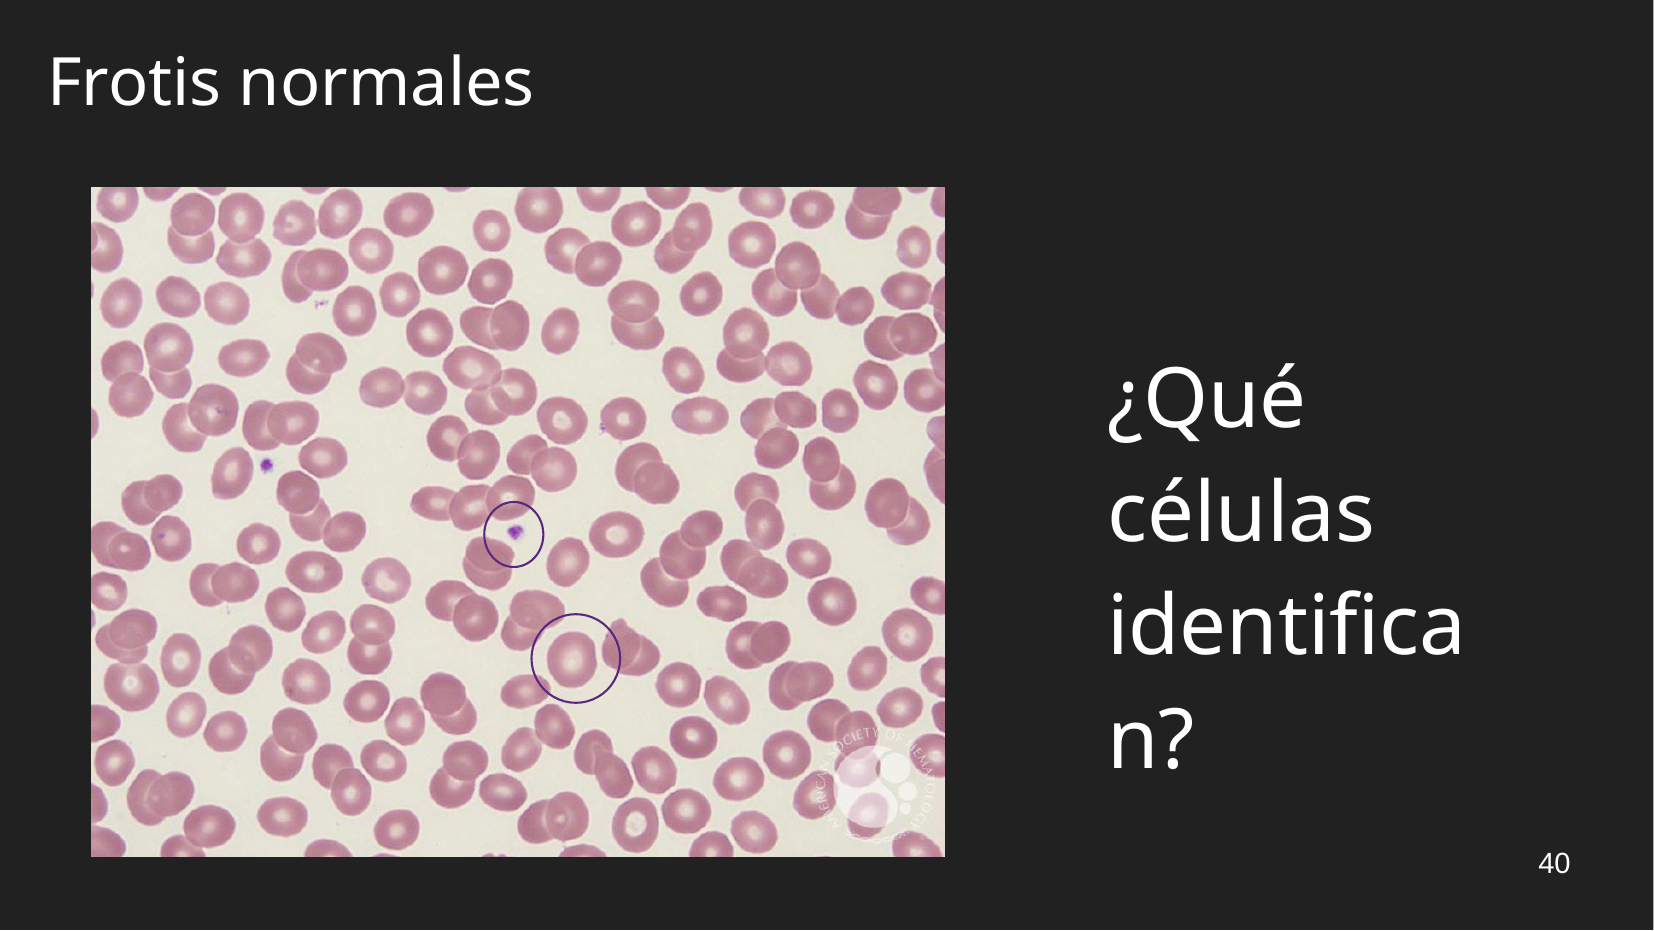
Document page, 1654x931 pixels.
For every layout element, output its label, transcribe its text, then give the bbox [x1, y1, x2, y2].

title Frotis normales [47, 1, 1536, 157]
text_box ¿Qué células identifican? [1092, 331, 1506, 680]
picture [91, 187, 945, 857]
